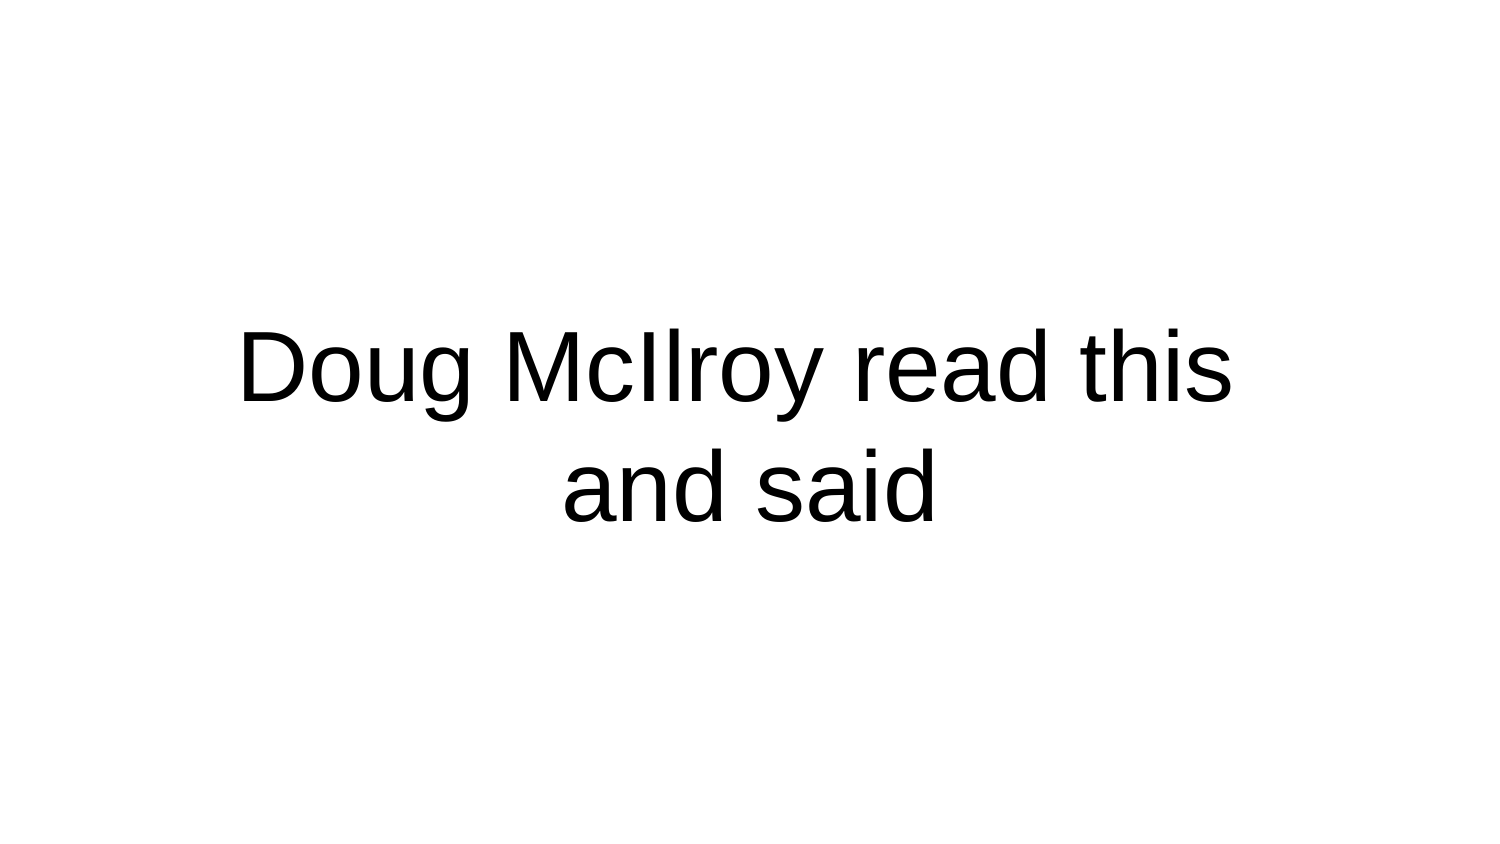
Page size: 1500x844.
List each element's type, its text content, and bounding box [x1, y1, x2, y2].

title Doug McIlroy read this and said [67, 44, 1433, 799]
